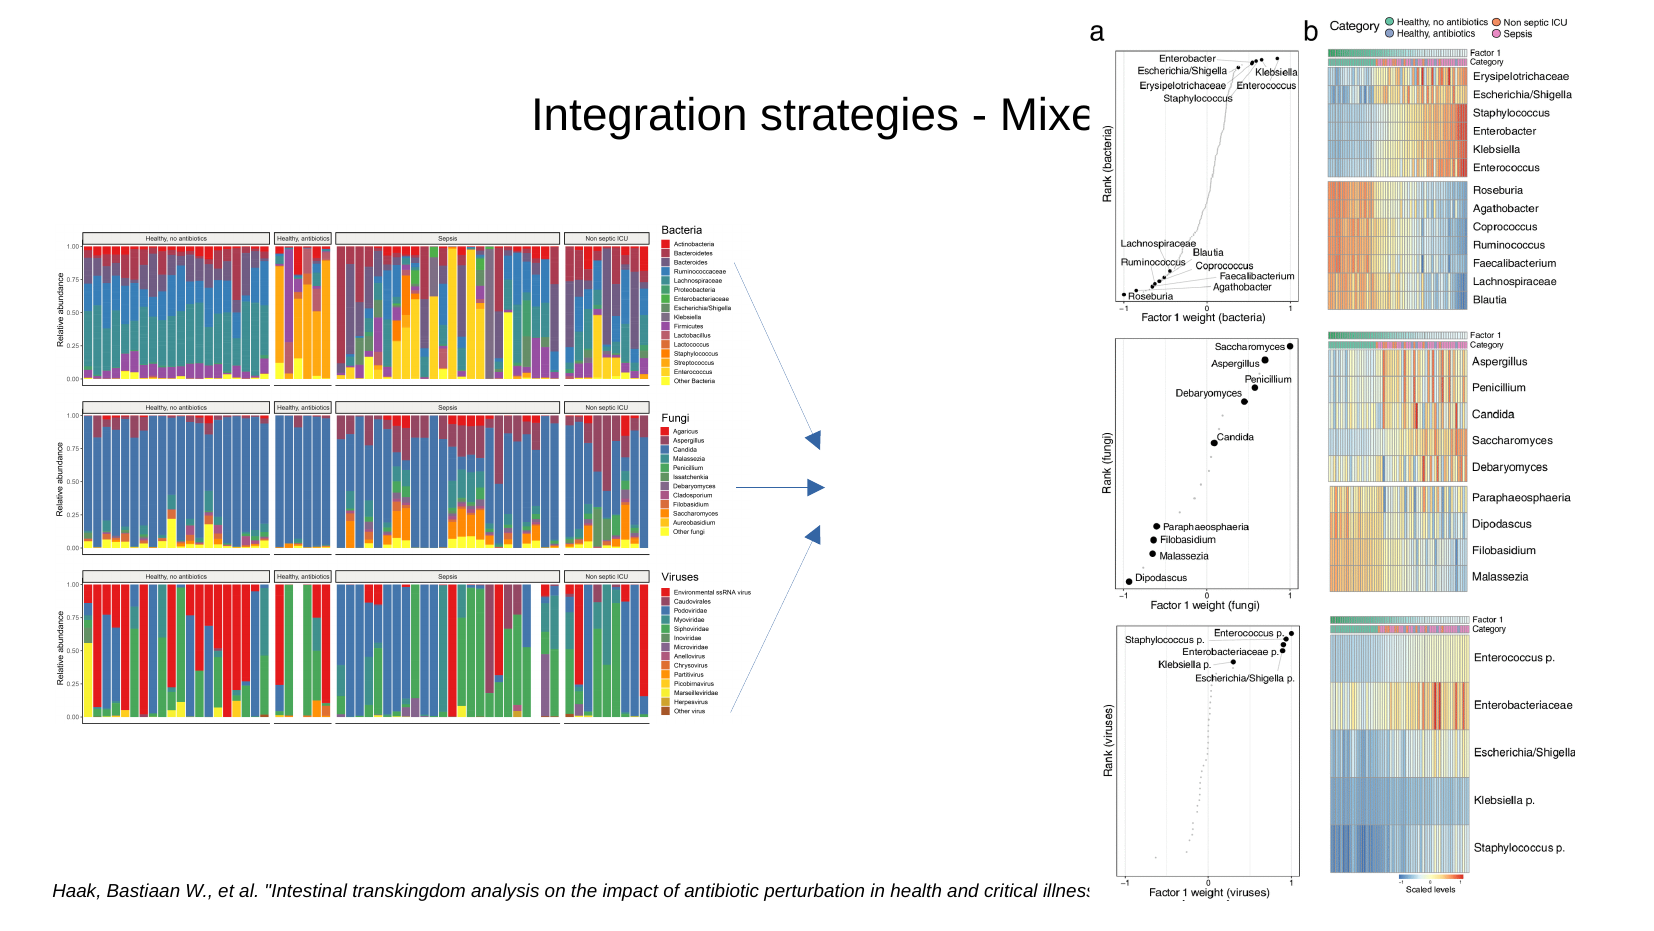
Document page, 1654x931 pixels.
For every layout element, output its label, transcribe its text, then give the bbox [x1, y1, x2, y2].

title Integration strategies - Mixed [82, 37, 1089, 193]
text_box Haak, Bastiaan W., et al. "Intestinal transkingdom analysis on the impact of antibiotic perturbation in health and critical illness." bioRxiv (2020): 2020-06. [37, 873, 1335, 931]
picture [55, 224, 751, 724]
picture [1089, 16, 1576, 901]
